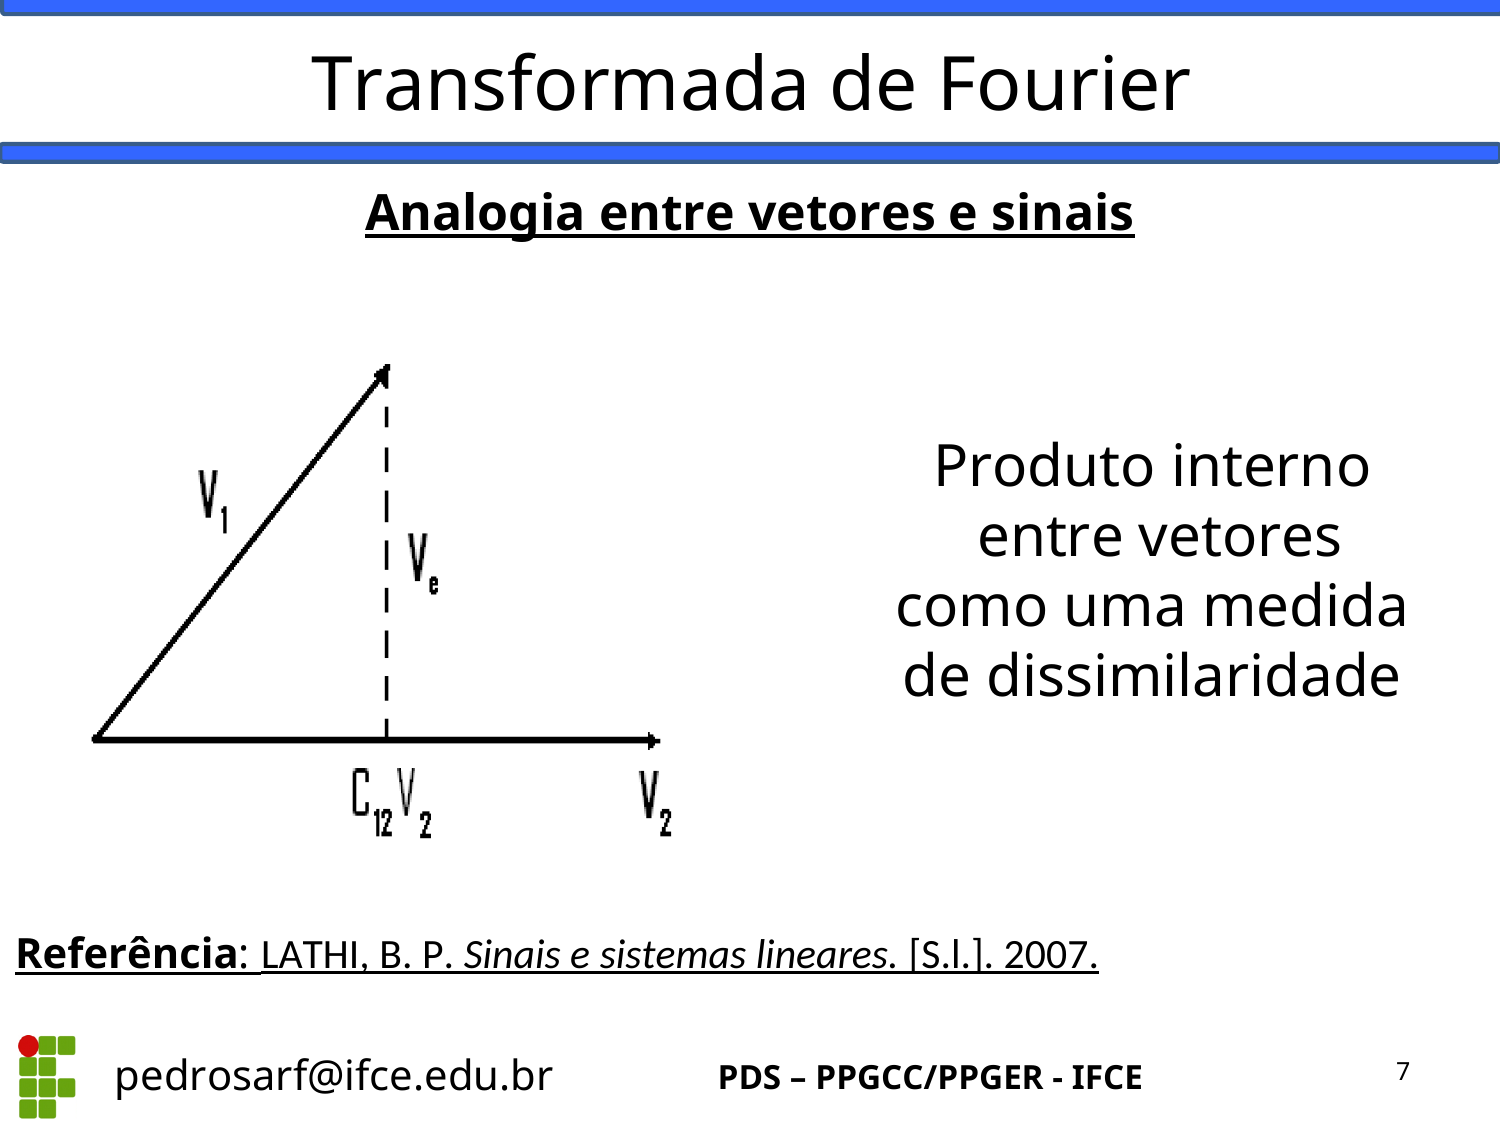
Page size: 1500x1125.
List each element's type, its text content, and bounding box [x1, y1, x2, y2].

text_box <número> [1074, 1042, 1426, 1103]
picture [24, 318, 798, 882]
text_box Transformada de Fourier [76, 26, 1427, 134]
text_box Analogia entre vetores e sinais Referência: LATHI, B. P. Sinais e sistemas lineares. [S.l.]. 2007. [0, 172, 1500, 1024]
text_box Produto interno entre vetores como uma medida de dissimilaridade [877, 420, 1427, 717]
picture [17, 1034, 77, 1120]
